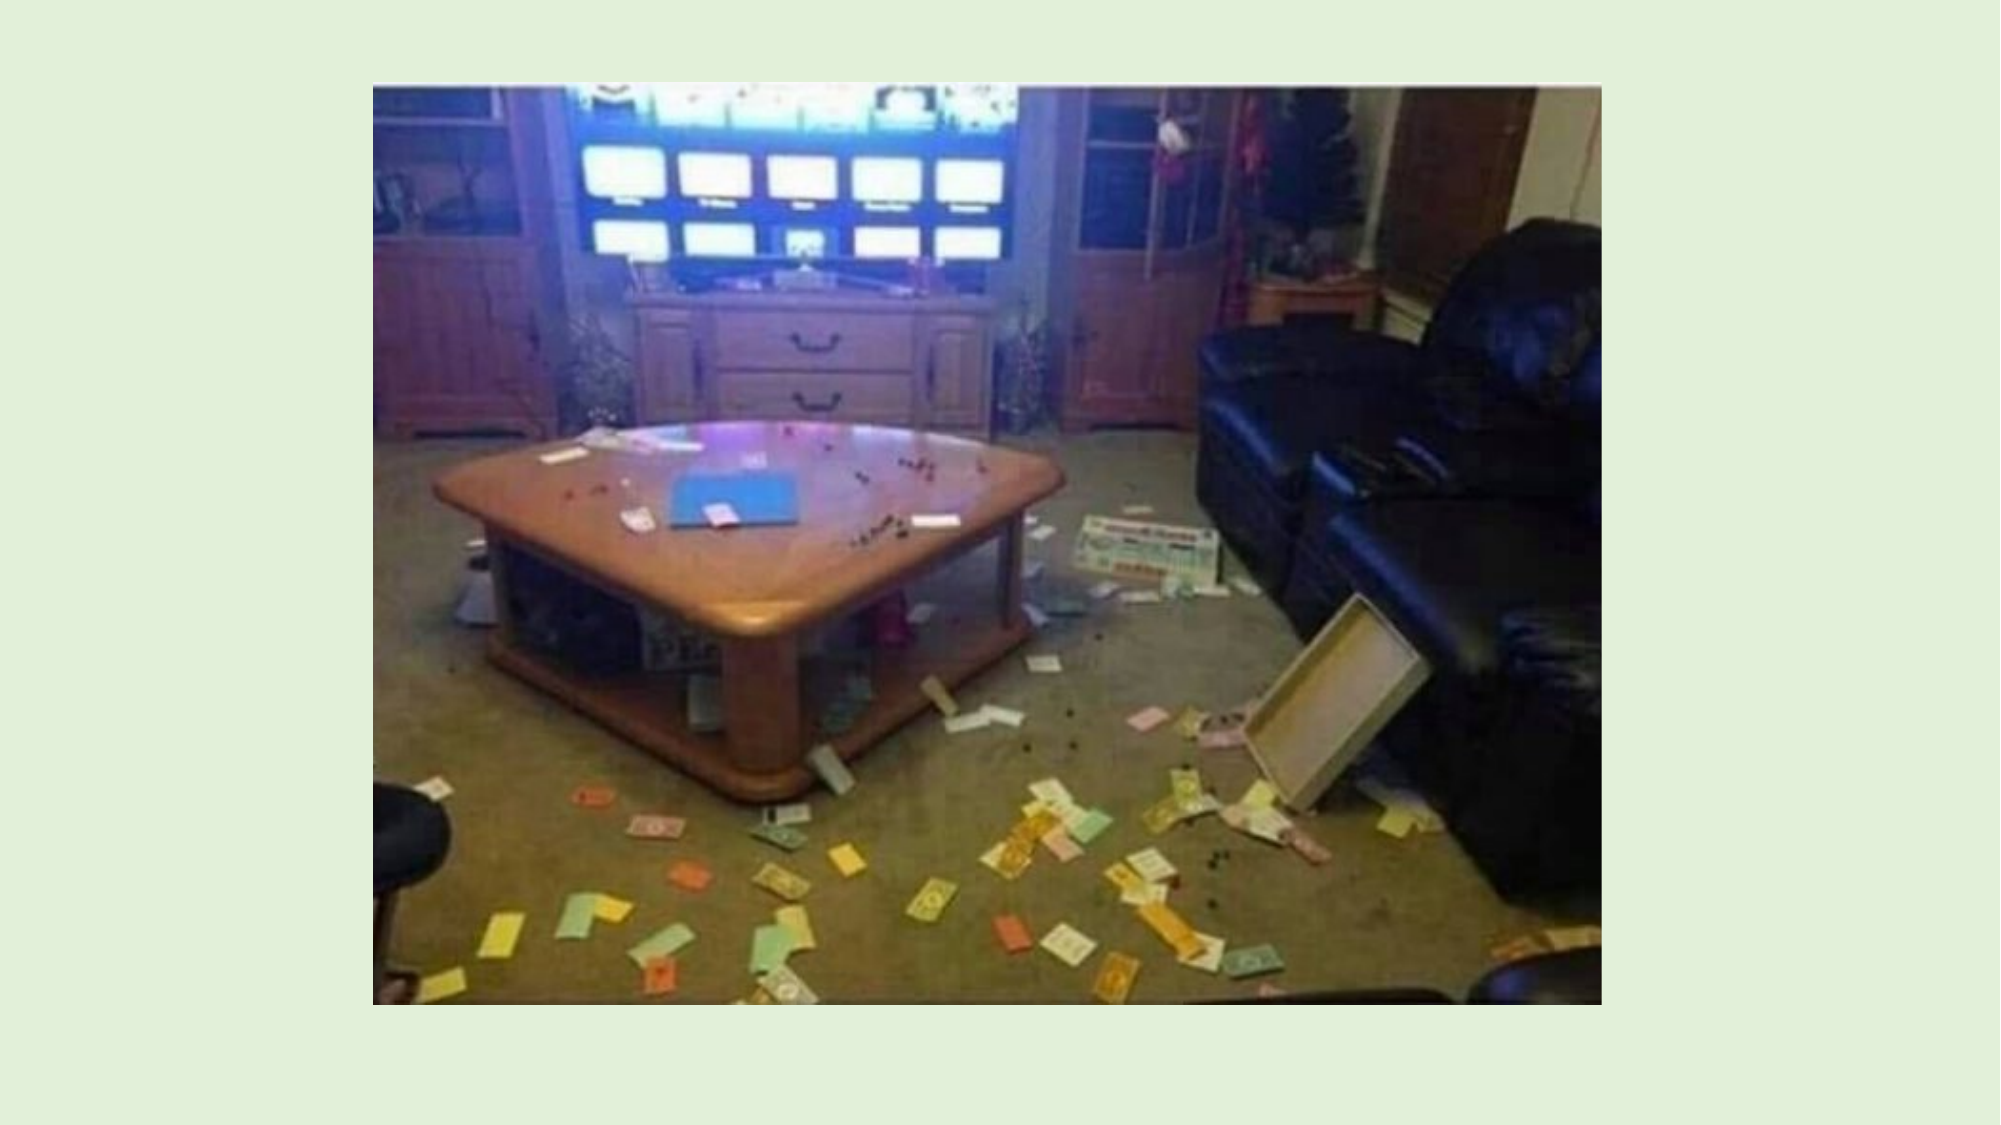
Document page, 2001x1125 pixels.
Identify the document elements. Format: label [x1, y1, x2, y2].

picture [373, 82, 1602, 1009]
